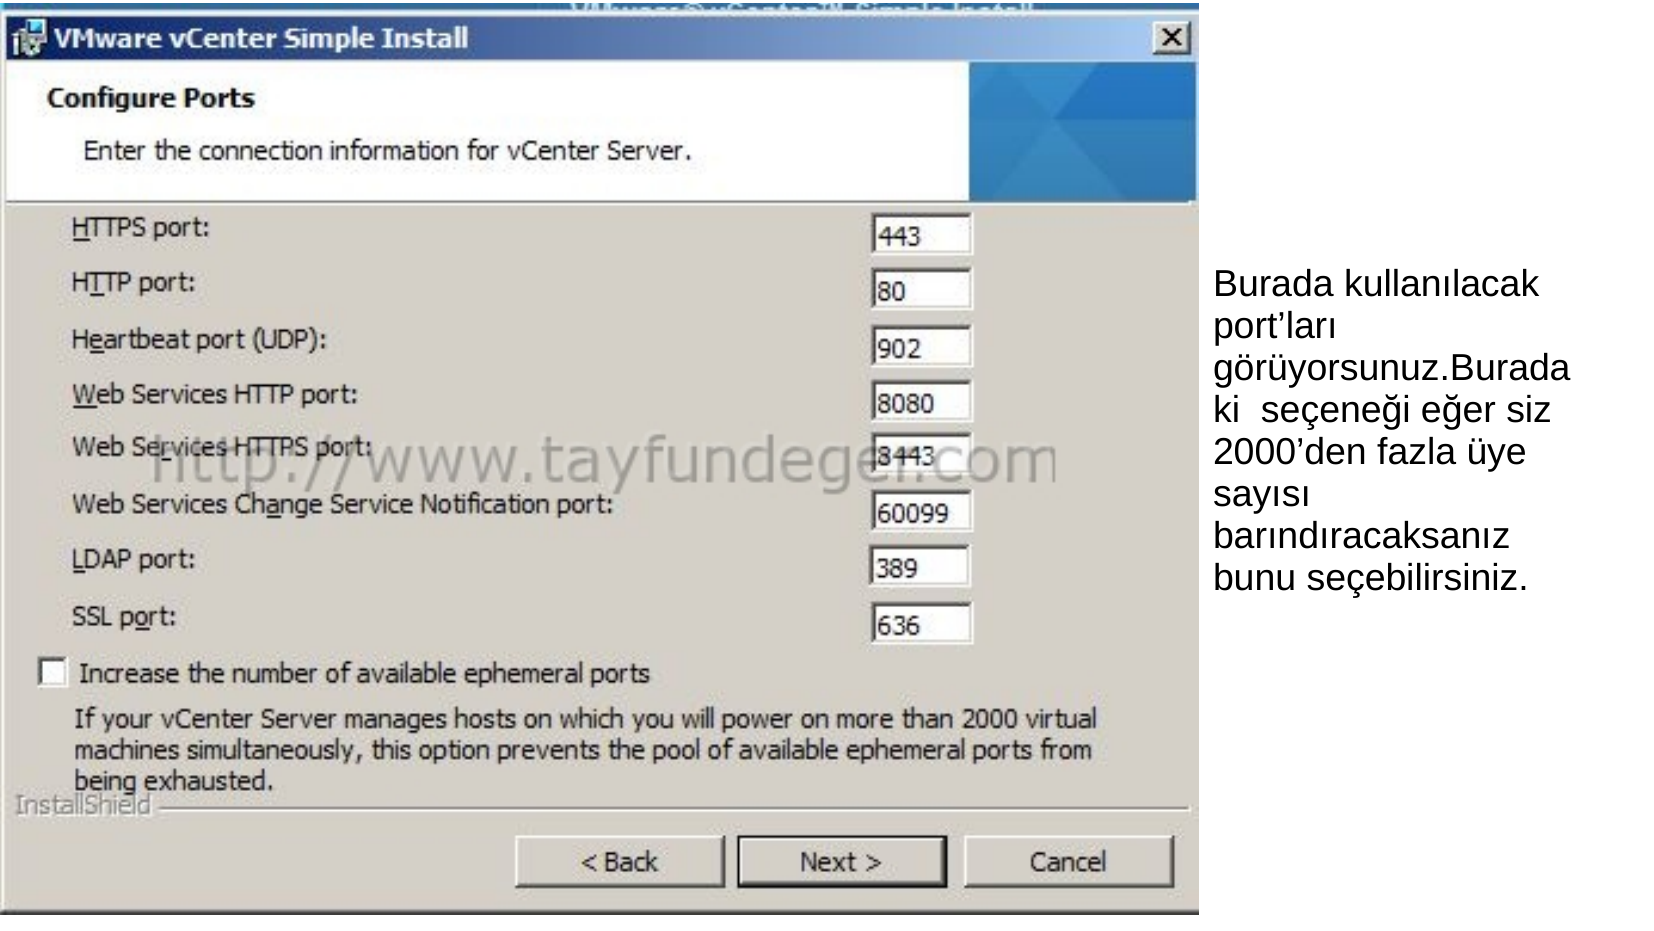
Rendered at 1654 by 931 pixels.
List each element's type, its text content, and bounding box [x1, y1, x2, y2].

picture [0, 3, 1199, 916]
text_box Burada kullanılacak port’ları görüyorsunuz.Burada ki seçeneği eğer siz 2000’den fazla üye sayısı barındıracaksanız bunu seçebilirsiniz. [1198, 255, 1618, 727]
